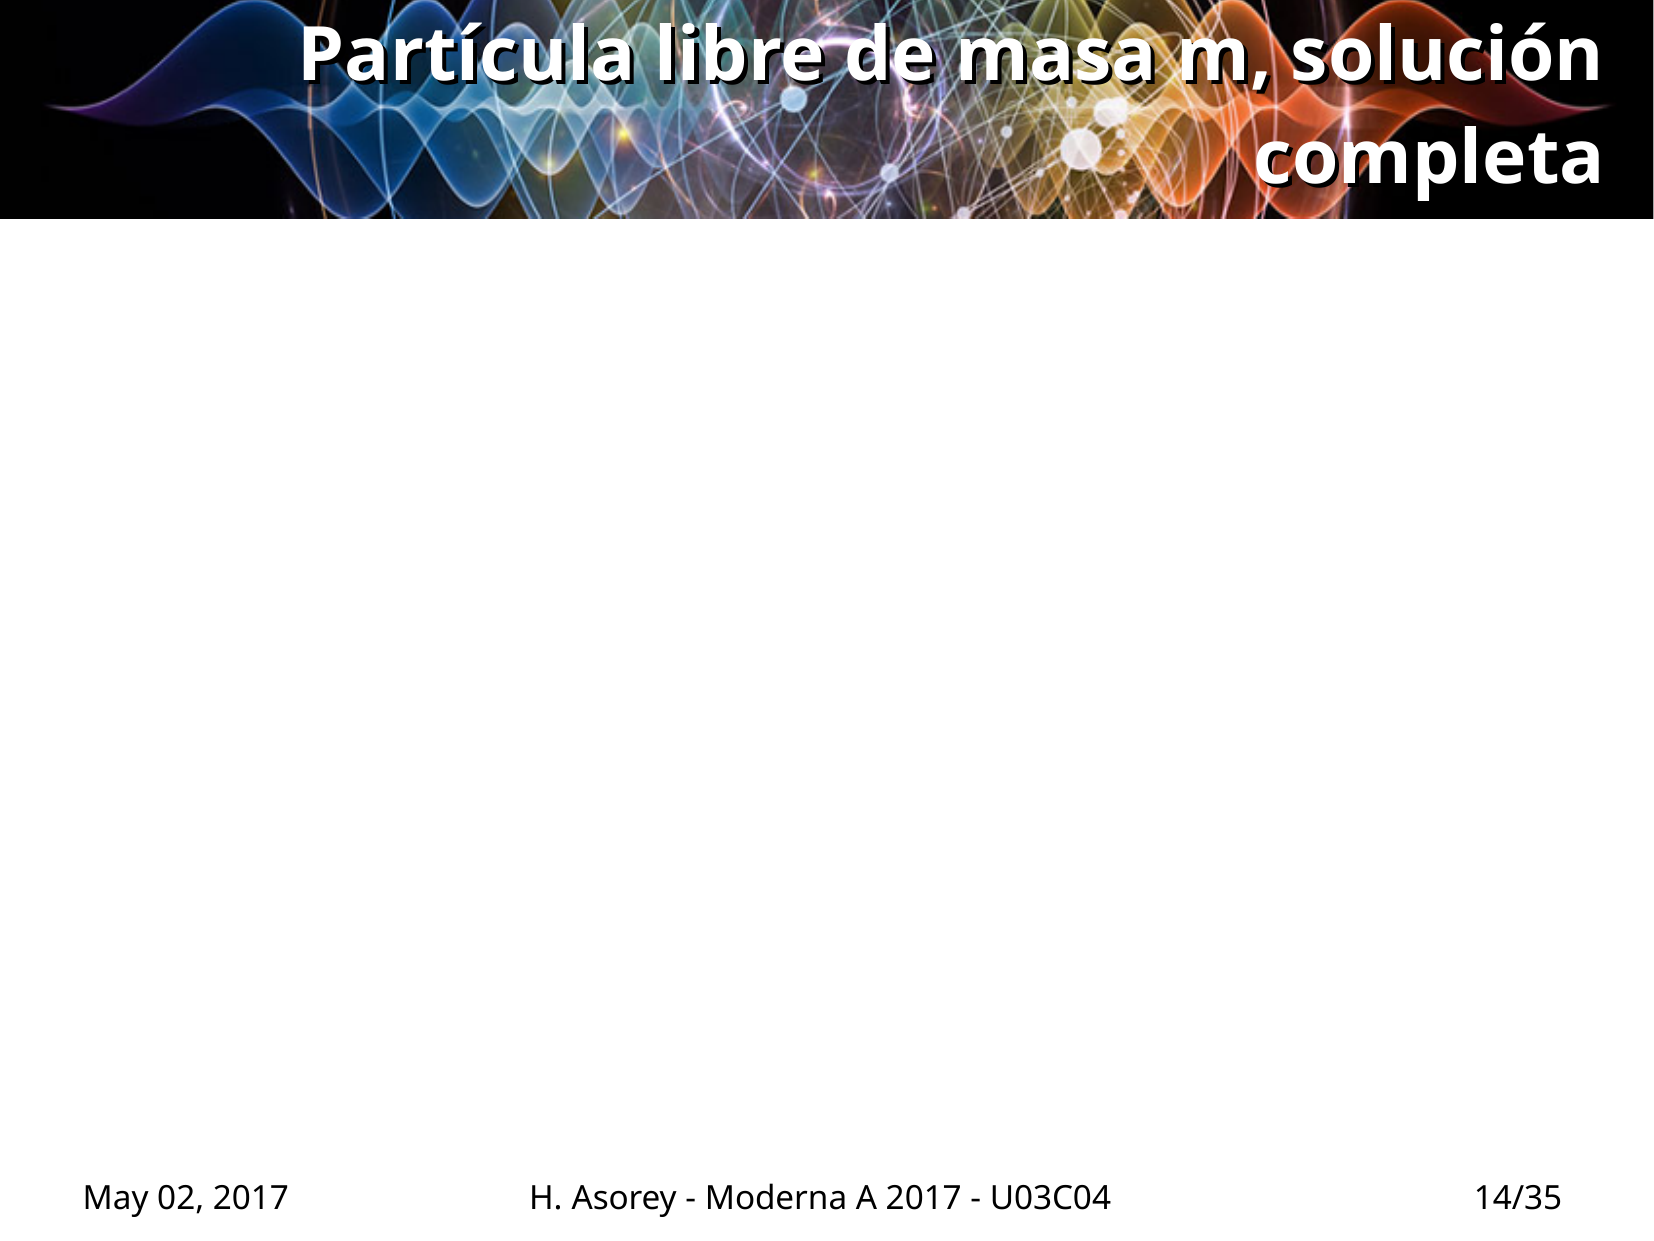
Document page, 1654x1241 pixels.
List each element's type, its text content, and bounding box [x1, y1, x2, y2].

picture [0, 0, 1654, 219]
title Partícula libre de masa m, solución completa [45, 15, 1606, 191]
